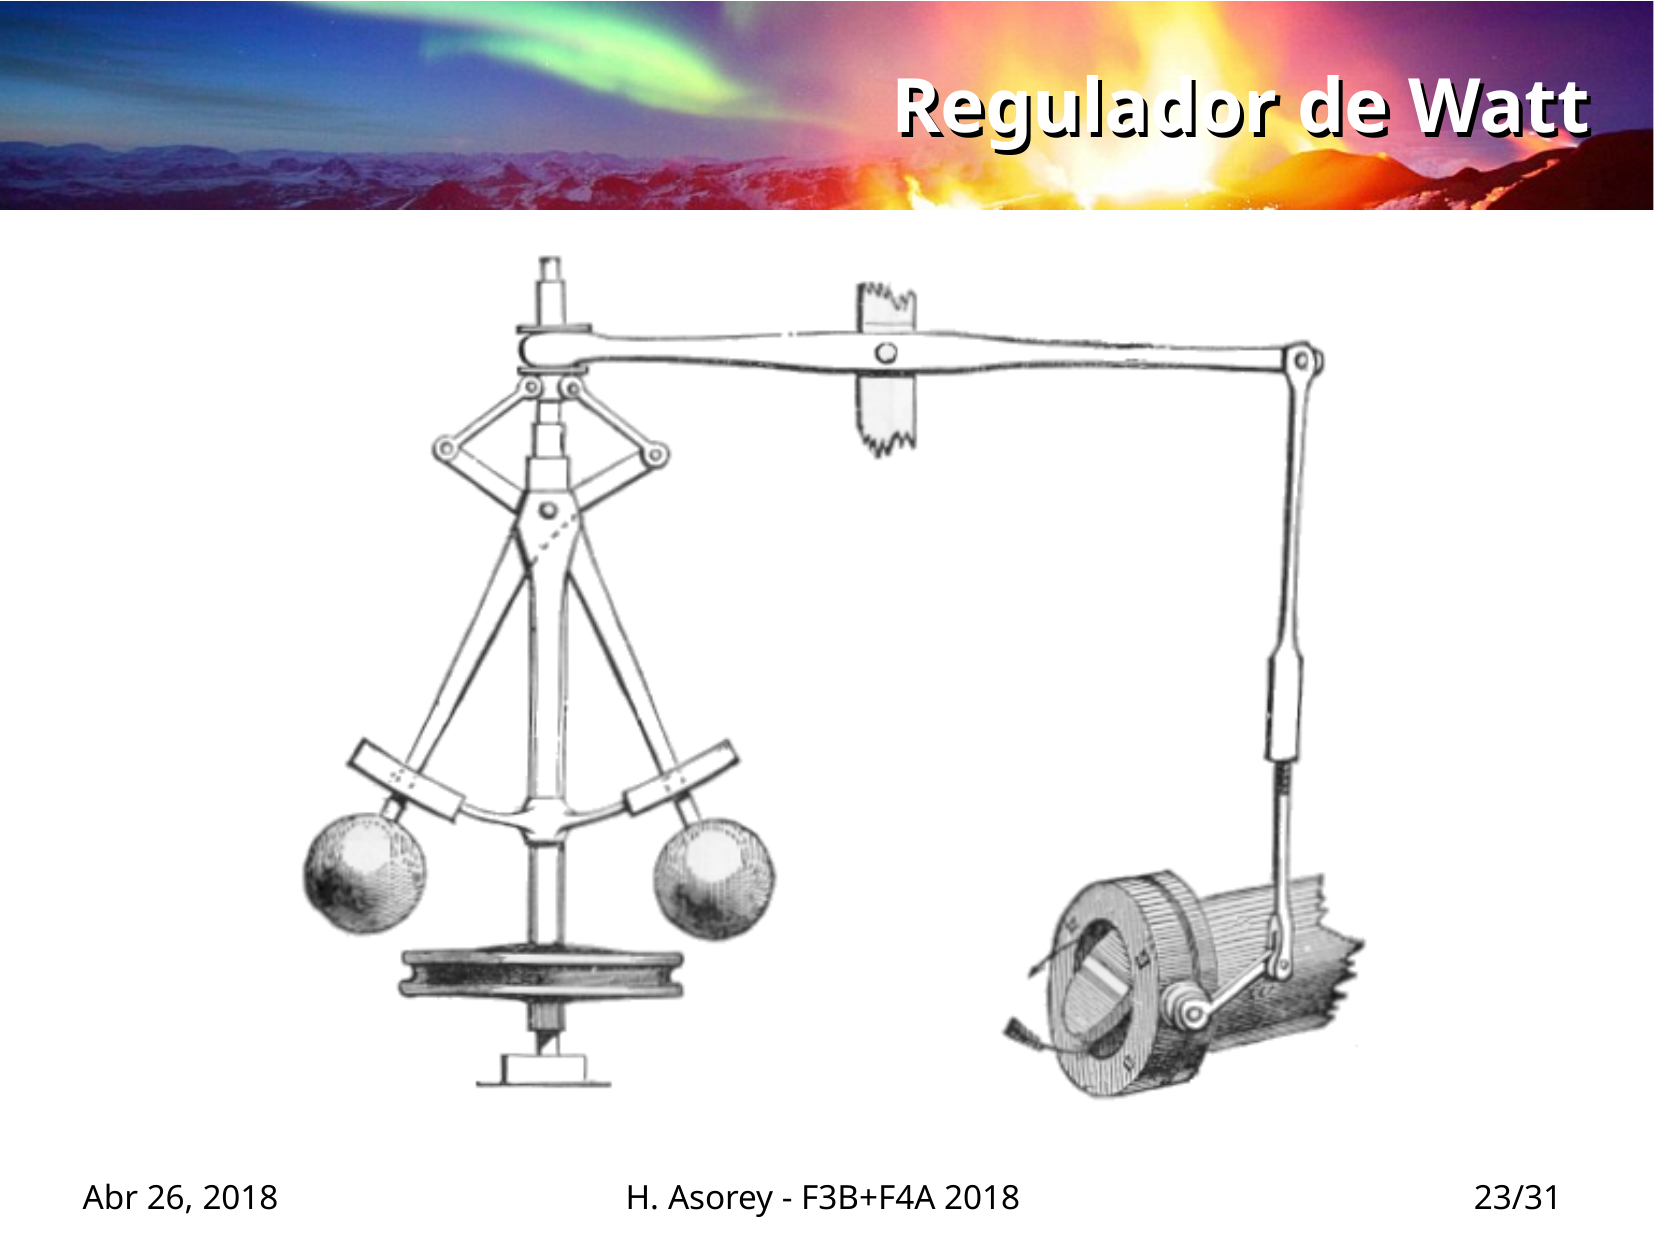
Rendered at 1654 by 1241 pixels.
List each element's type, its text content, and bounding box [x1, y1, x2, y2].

title Regulador de Watt [45, 15, 1606, 191]
picture [281, 254, 1369, 1156]
picture [0, 1, 1654, 210]
